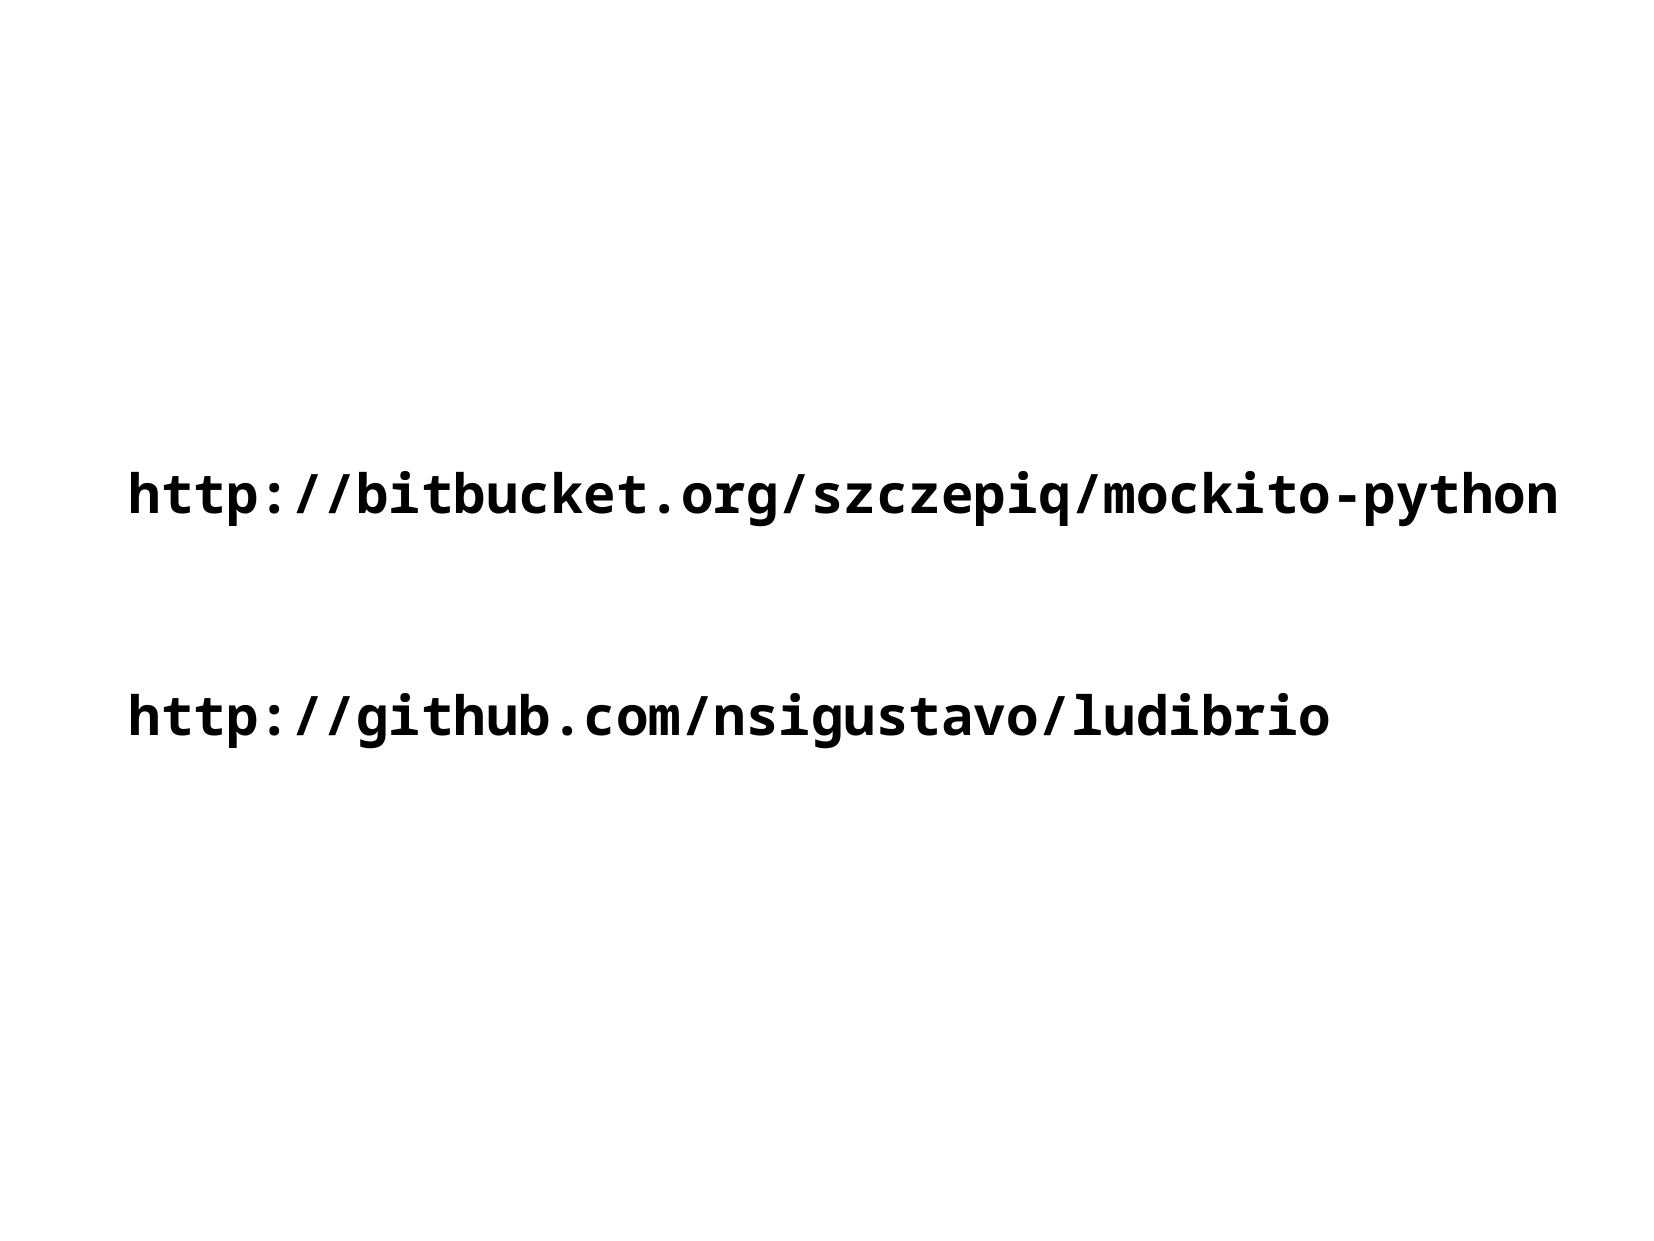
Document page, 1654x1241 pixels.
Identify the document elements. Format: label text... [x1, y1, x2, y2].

text_box http://bitbucket.org/szczepiq/mockito-python http://github.com/nsigustavo/ludibrio [114, 448, 1654, 722]
